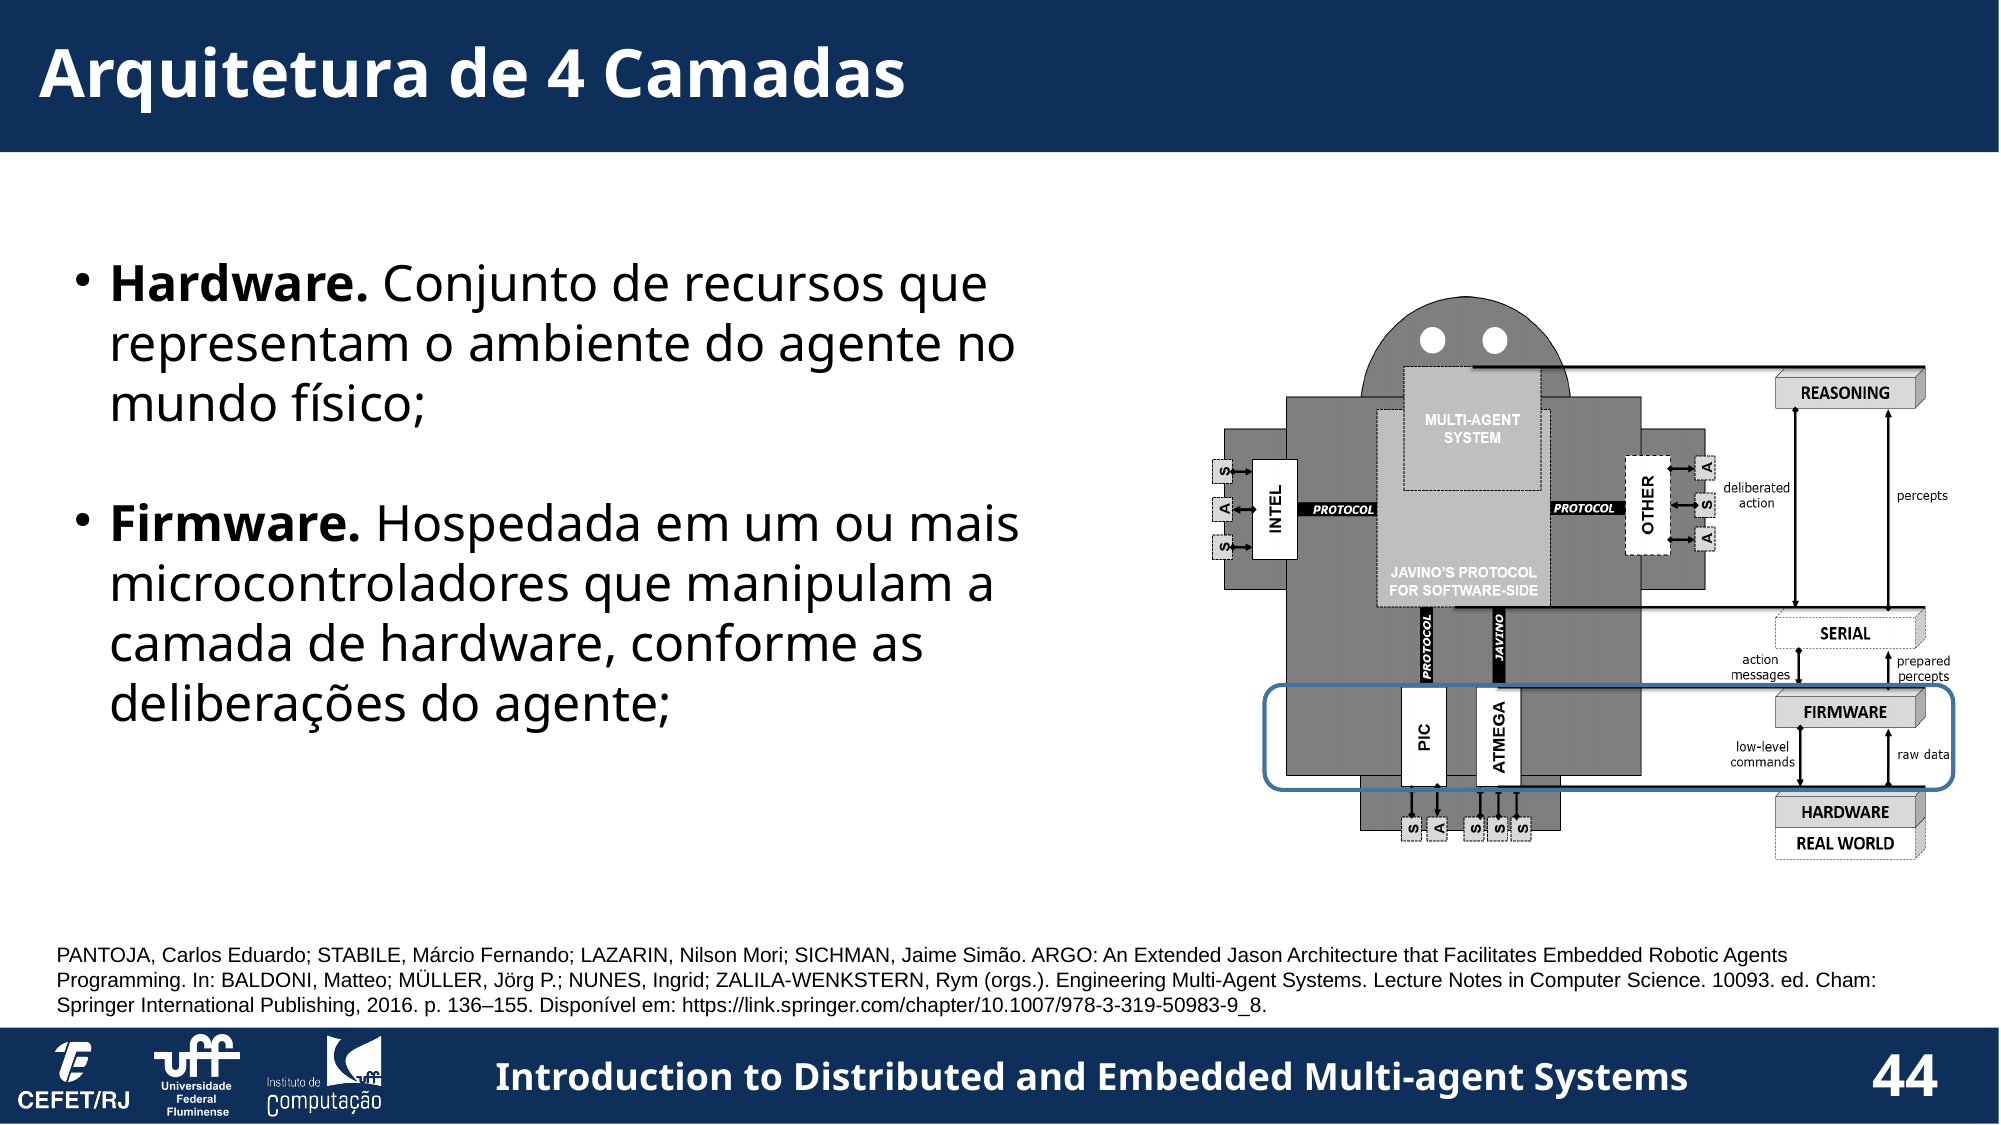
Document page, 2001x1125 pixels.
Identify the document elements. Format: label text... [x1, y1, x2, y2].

picture [153, 1033, 241, 1121]
text_box Arquitetura de 4 Camadas [25, 23, 1998, 116]
picture [18, 1021, 129, 1125]
picture [265, 1033, 383, 1117]
text_box Hardware. Conjunto de recursos que representam o ambiente do agente no mundo físico; Firmware. Hospedada em um ou mais microcontroladores que manipulam a camada de hardware, conforme as deliberações do agente; [59, 243, 1170, 739]
text_box PANTOJA, Carlos Eduardo; STABILE, Márcio Fernando; LAZARIN, Nilson Mori; SICHMAN, Jaime Simão. ARGO: An Extended Jason Architecture that Facilitates Embedded Robotic Agents Programming. In: BALDONI, Matteo; MÜLLER, Jörg P.; NUNES, Ingrid; ZALILA-WENKSTERN, Rym (orgs.). Engineering Multi-Agent Systems. Lecture Notes in Computer Science. 10093. ed. Cham: Springer International Publishing, 2016. p. 136–155. Disponível em: https://link.springer.com/chapter/10.1007/978-3-319-50983-9_8. [41, 934, 1937, 1025]
picture [1211, 296, 1967, 867]
